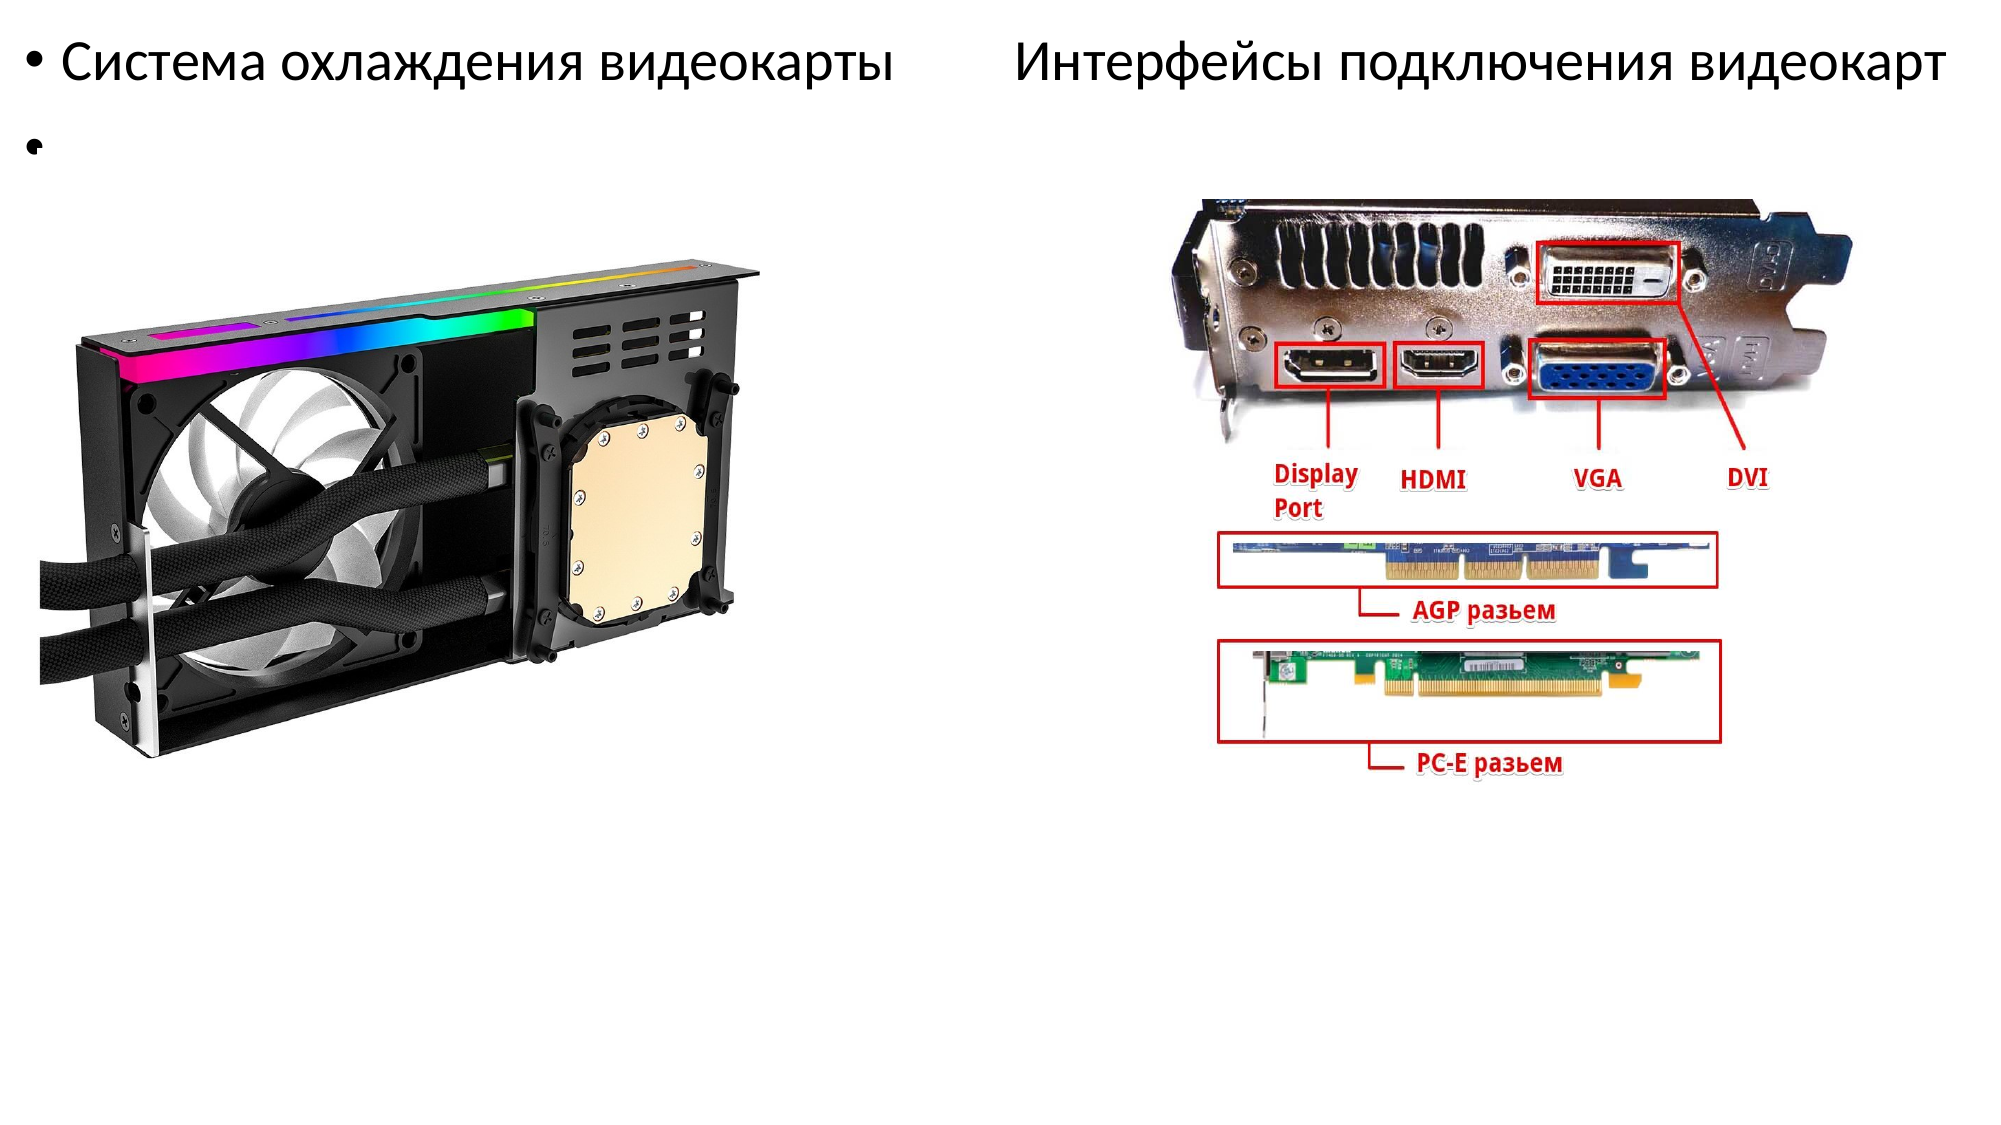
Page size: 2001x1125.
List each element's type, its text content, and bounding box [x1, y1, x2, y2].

list Система охлаждения видеокарты Интерфейсы подключения видеокарт [9, 22, 1975, 179]
picture [37, 148, 760, 871]
picture [1140, 200, 1863, 785]
